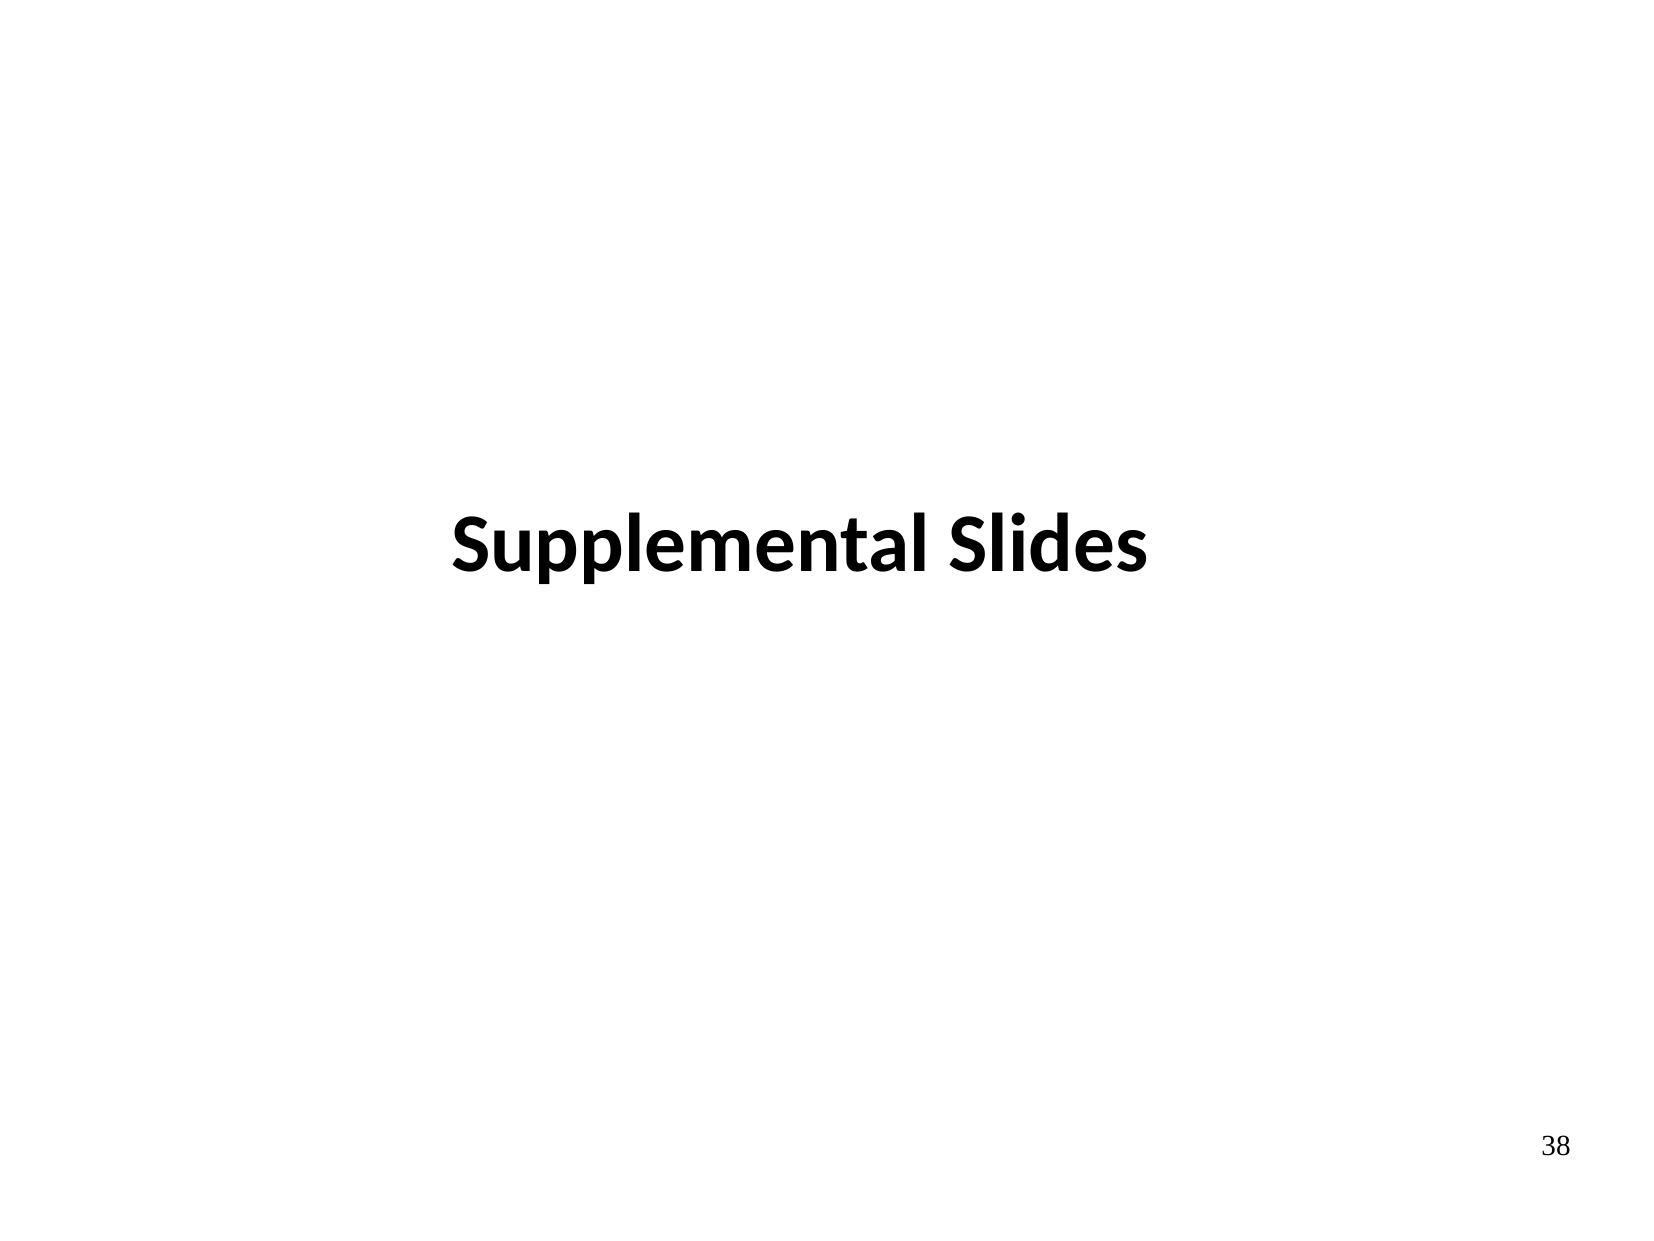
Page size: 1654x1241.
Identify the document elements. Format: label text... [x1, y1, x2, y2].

text_box Supplemental Slides [436, 501, 1241, 619]
